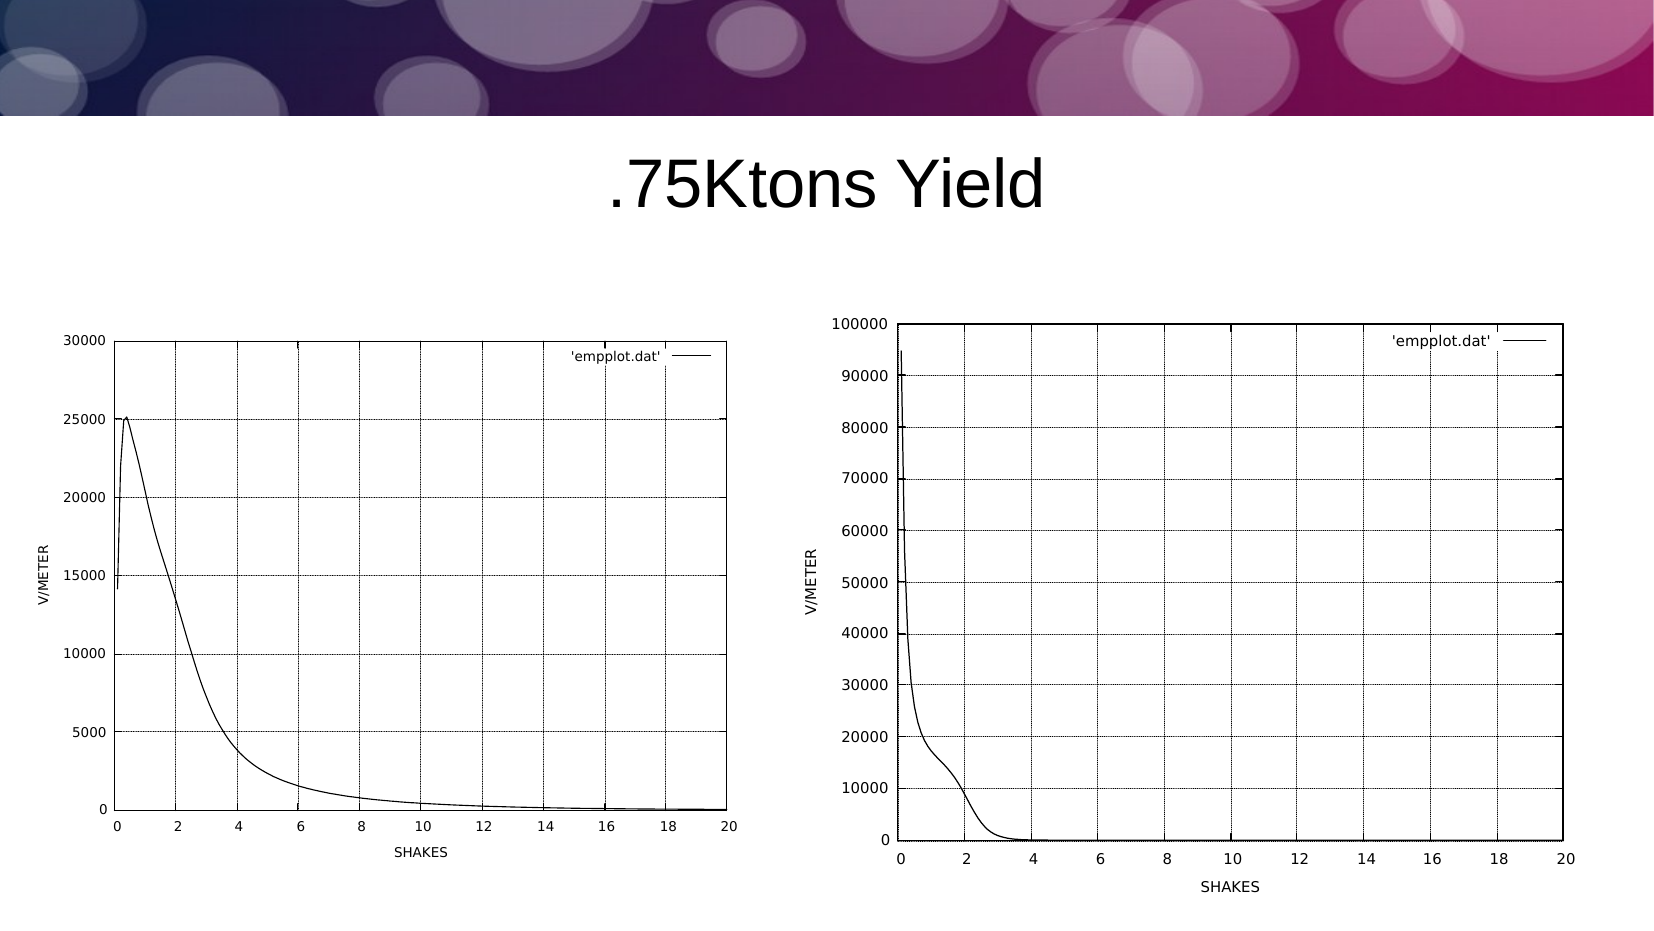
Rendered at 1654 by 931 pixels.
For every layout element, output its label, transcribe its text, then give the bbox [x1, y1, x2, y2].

title .75Ktons Yield [82, 119, 1571, 249]
picture [796, 304, 1591, 901]
picture [0, 0, 1654, 116]
picture [30, 323, 751, 865]
